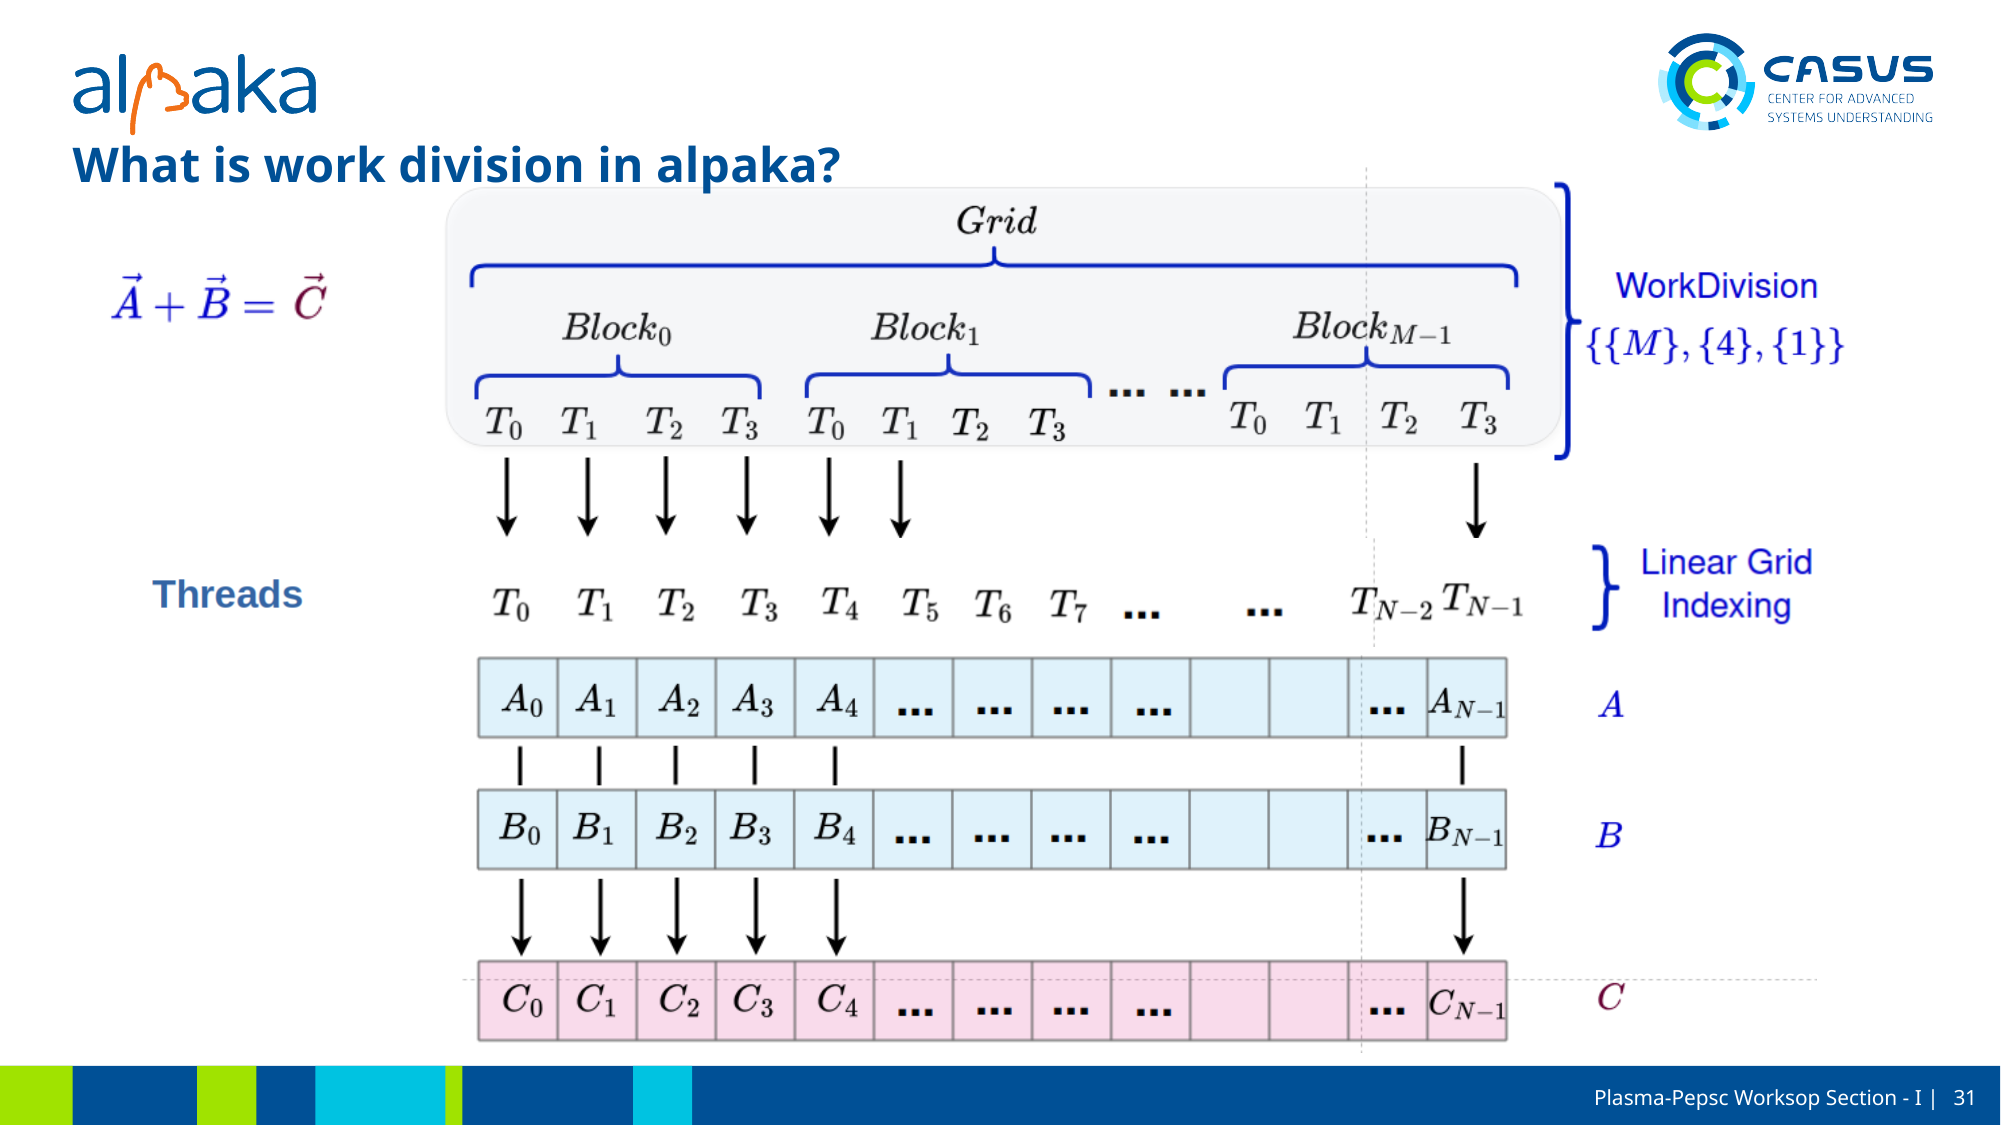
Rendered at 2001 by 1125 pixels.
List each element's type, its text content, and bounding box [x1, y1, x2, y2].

picture [1658, 33, 1933, 131]
picture [74, 231, 375, 348]
picture [461, 655, 1817, 1053]
picture [134, 167, 1883, 651]
title What is work division in alpaka? [72, 130, 1620, 199]
picture [72, 53, 317, 130]
